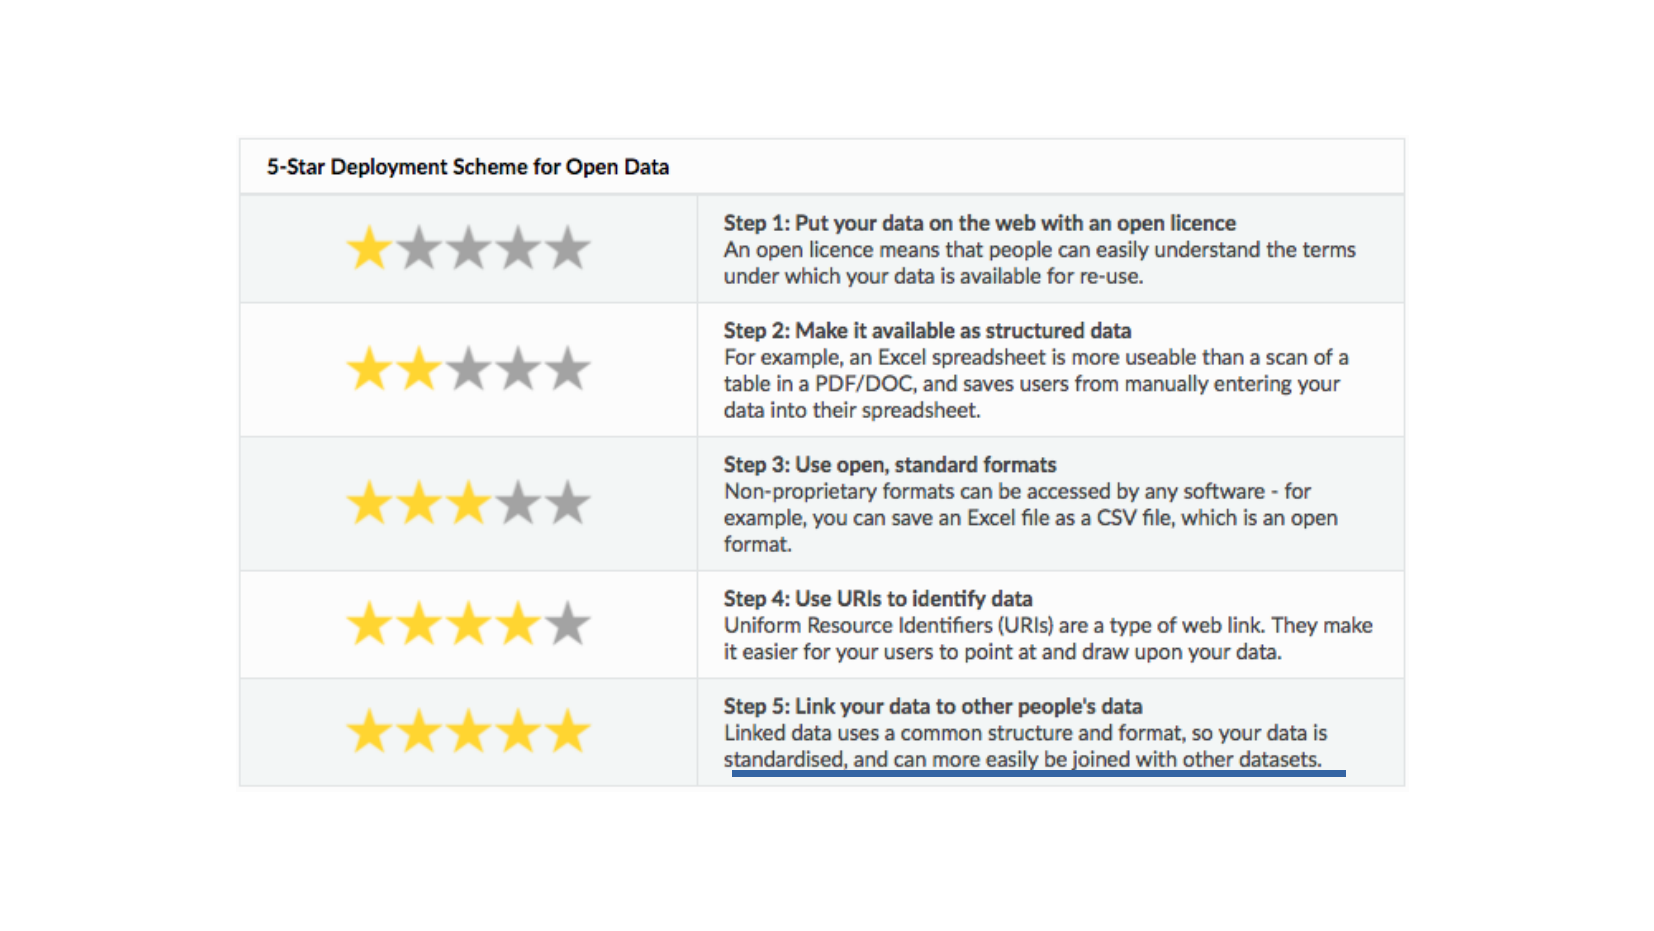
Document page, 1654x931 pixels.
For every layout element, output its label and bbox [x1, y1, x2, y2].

picture [236, 135, 1409, 792]
